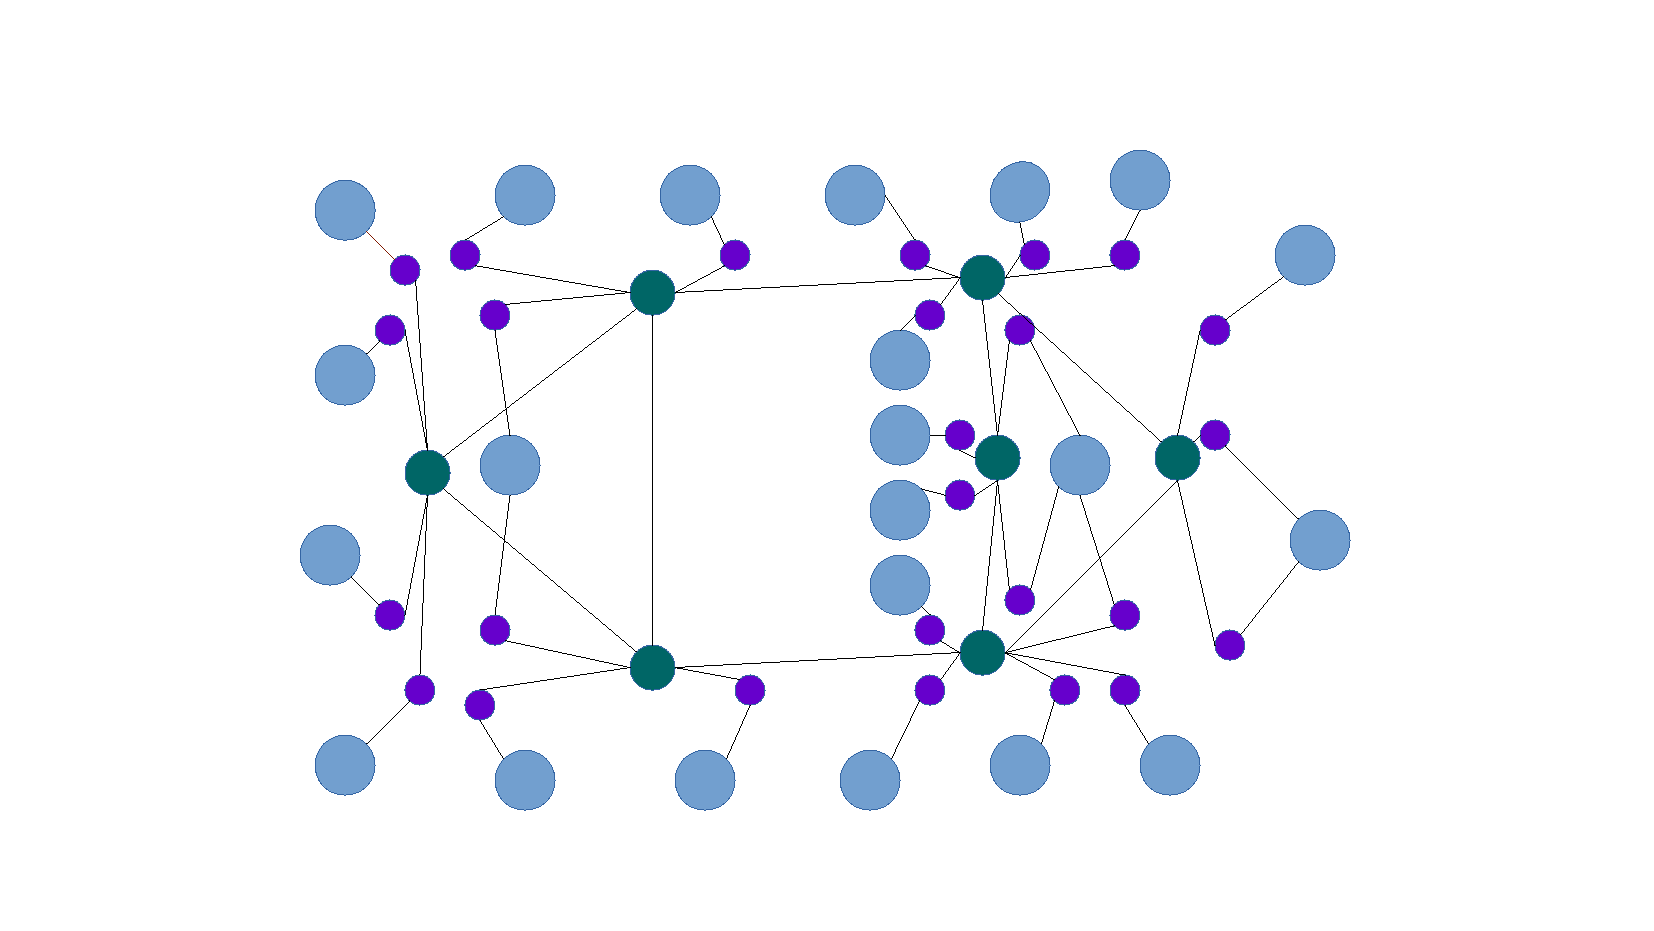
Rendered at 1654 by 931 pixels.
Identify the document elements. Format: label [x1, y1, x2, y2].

text_box [1215, 629, 1245, 661]
text_box [1200, 419, 1231, 451]
text_box [450, 239, 481, 271]
text_box [300, 525, 361, 586]
text_box [1110, 150, 1171, 211]
text_box [870, 330, 931, 391]
text_box [675, 750, 736, 811]
text_box [870, 480, 931, 541]
text_box [1004, 584, 1035, 616]
text_box [735, 674, 766, 706]
text_box [374, 599, 405, 631]
text_box [990, 735, 1051, 796]
text_box [840, 750, 901, 811]
text_box [630, 270, 676, 316]
text_box [900, 240, 931, 271]
text_box [870, 555, 931, 616]
text_box [464, 689, 495, 721]
text_box [375, 314, 406, 346]
text_box [405, 450, 451, 496]
text_box [315, 345, 376, 406]
text_box [914, 674, 945, 706]
text_box [404, 674, 435, 706]
text_box [960, 255, 1006, 301]
text_box [1275, 225, 1336, 286]
text_box [944, 419, 975, 450]
text_box [480, 435, 541, 496]
text_box [479, 299, 510, 331]
text_box [495, 165, 556, 226]
text_box [1109, 599, 1140, 631]
text_box [1004, 314, 1035, 346]
text_box [495, 750, 556, 811]
text_box [1109, 239, 1140, 271]
text_box [630, 645, 676, 691]
text_box [1140, 735, 1201, 796]
text_box [1200, 314, 1231, 346]
text_box [990, 161, 1050, 223]
text_box [1049, 674, 1080, 706]
text_box [944, 479, 975, 511]
text_box [720, 239, 751, 271]
text_box [914, 615, 945, 646]
text_box [975, 435, 1021, 481]
text_box [315, 180, 376, 241]
text_box [1155, 435, 1201, 481]
text_box [660, 165, 721, 226]
text_box [914, 299, 945, 331]
text_box [825, 165, 886, 226]
text_box [1050, 435, 1111, 496]
text_box [1290, 510, 1351, 571]
text_box [960, 630, 1006, 676]
text_box [1110, 674, 1141, 706]
text_box [480, 614, 511, 646]
text_box [315, 735, 376, 796]
text_box [390, 254, 421, 286]
text_box [1019, 239, 1050, 271]
text_box [870, 405, 931, 466]
